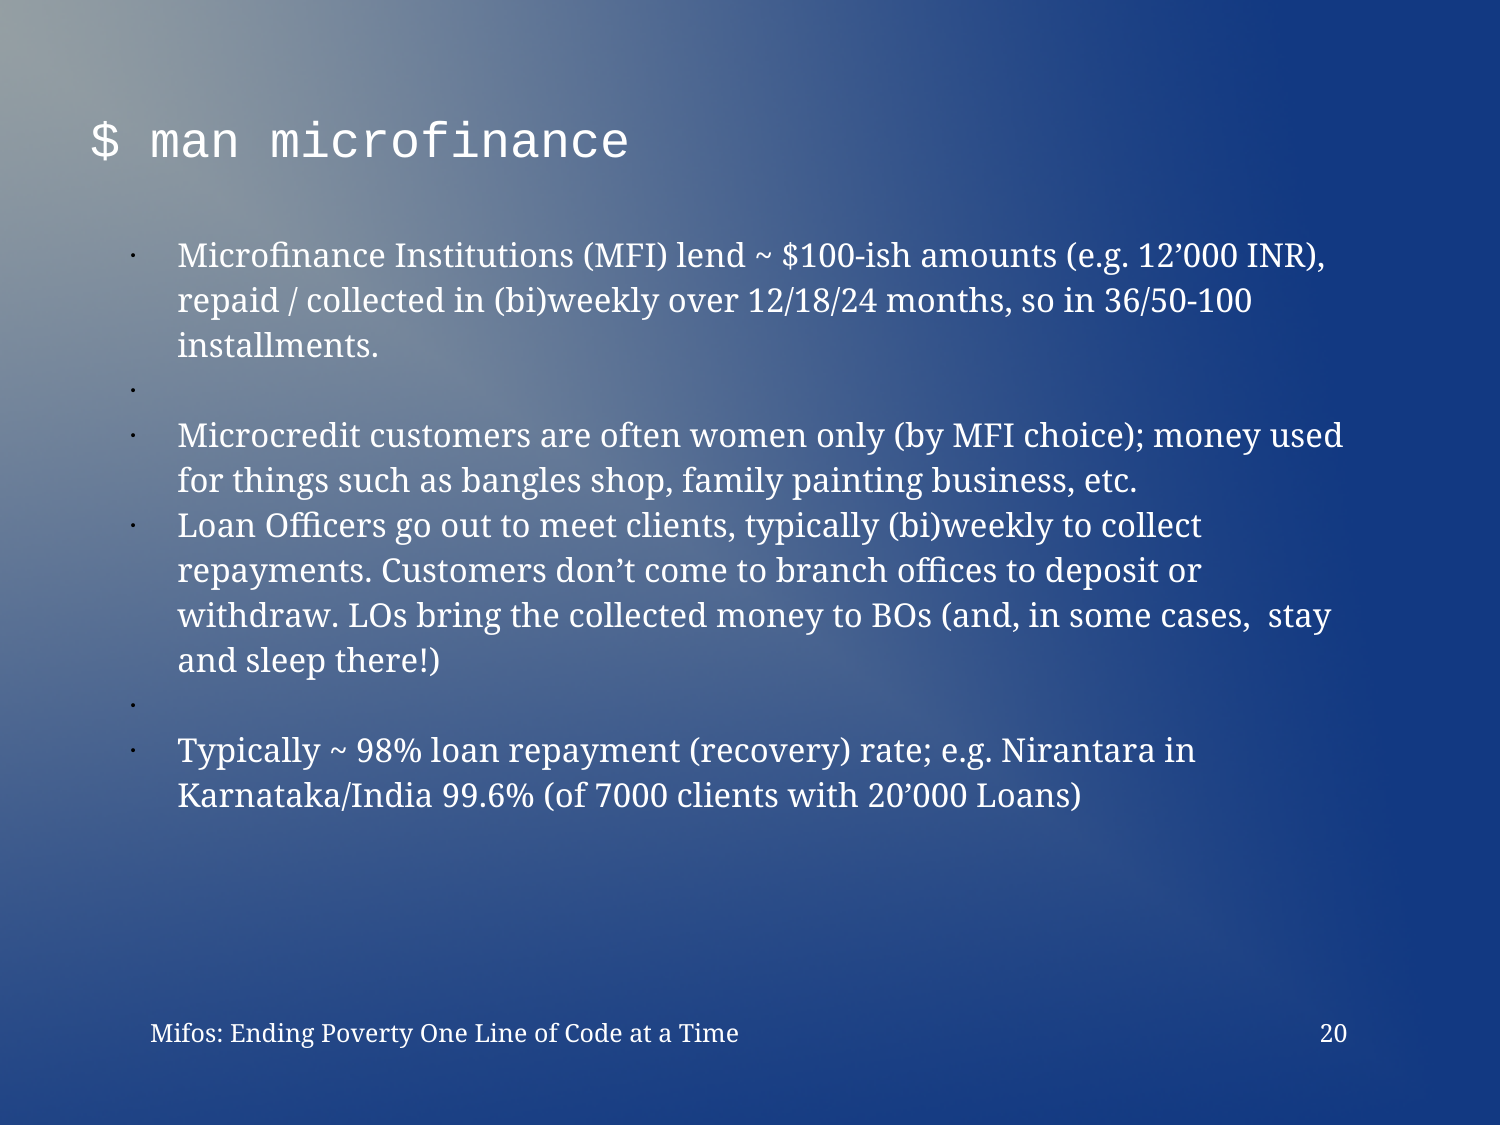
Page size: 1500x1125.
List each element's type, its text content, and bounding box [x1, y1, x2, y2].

title $ man microfinance [75, 62, 1313, 175]
picture [0, 0, 1500, 1125]
list Microfinance Institutions (MFI) lend ~ $100-ish amounts (e.g. 12’000 INR), repaid / collected in (bi)weekly over 12/18/24 months, so in 36/50-100 installments. Microcredit customers are often women only (by MFI choice); money used for things such as bangles shop, family painting business, etc. Loan Officers go out to meet clients, typically (bi)weekly to collect repayments. Customers don’t come to branch offices to deposit or withdraw. LOs bring the collected money to BOs (and, in some cases, stay and sleep there!) Typically ~ 98% loan repayment (recovery) rate; e.g. Nirantara in Karnataka/India 99.6% (of 7000 clients with 20’000 Loans) [99, 224, 1388, 825]
slide_number <number> [1012, 1009, 1363, 1070]
footer Mifos: Ending Poverty One Line of Code at a Time [135, 1009, 885, 1070]
